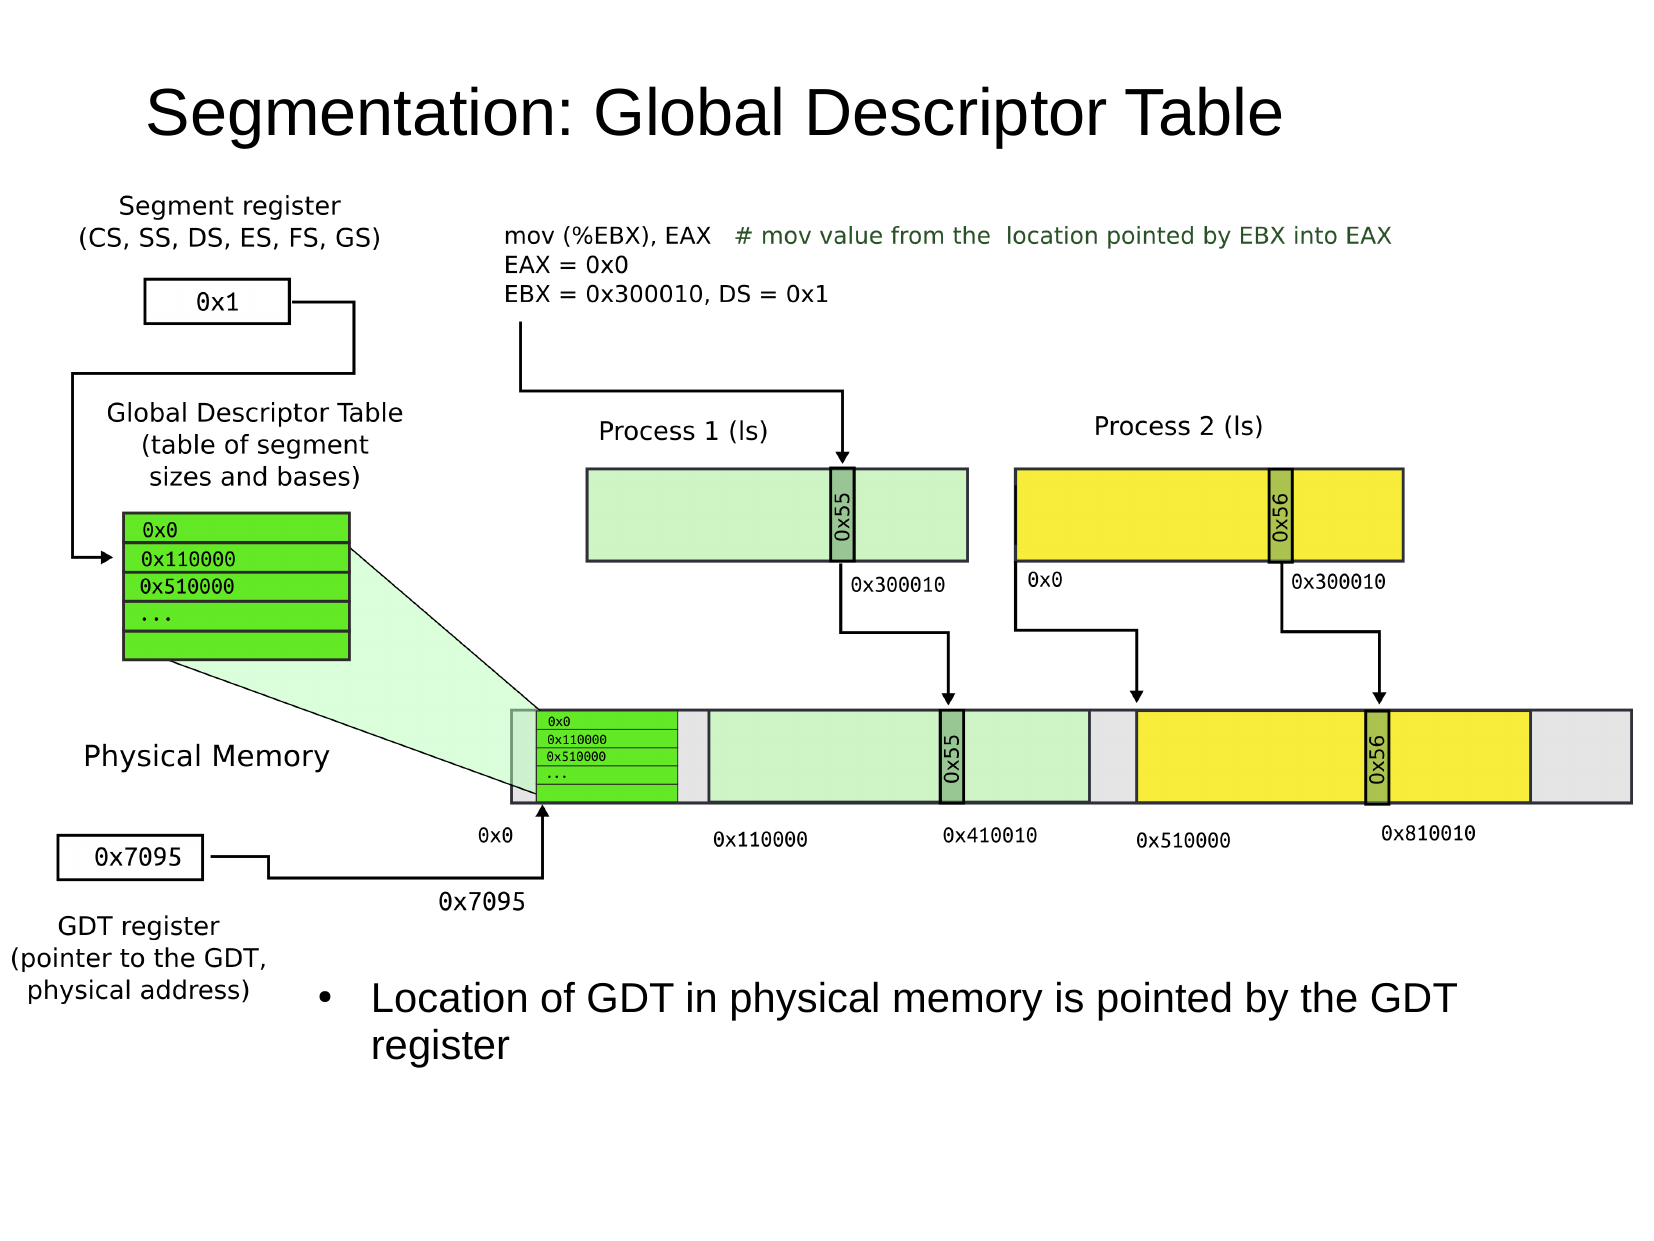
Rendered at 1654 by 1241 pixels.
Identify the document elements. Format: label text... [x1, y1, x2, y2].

picture [12, 195, 1633, 1004]
list Segmentation: Global Descriptor Table [82, 75, 1576, 151]
list Location of GDT in physical memory is pointed by the GDT register [300, 1004, 1576, 1201]
